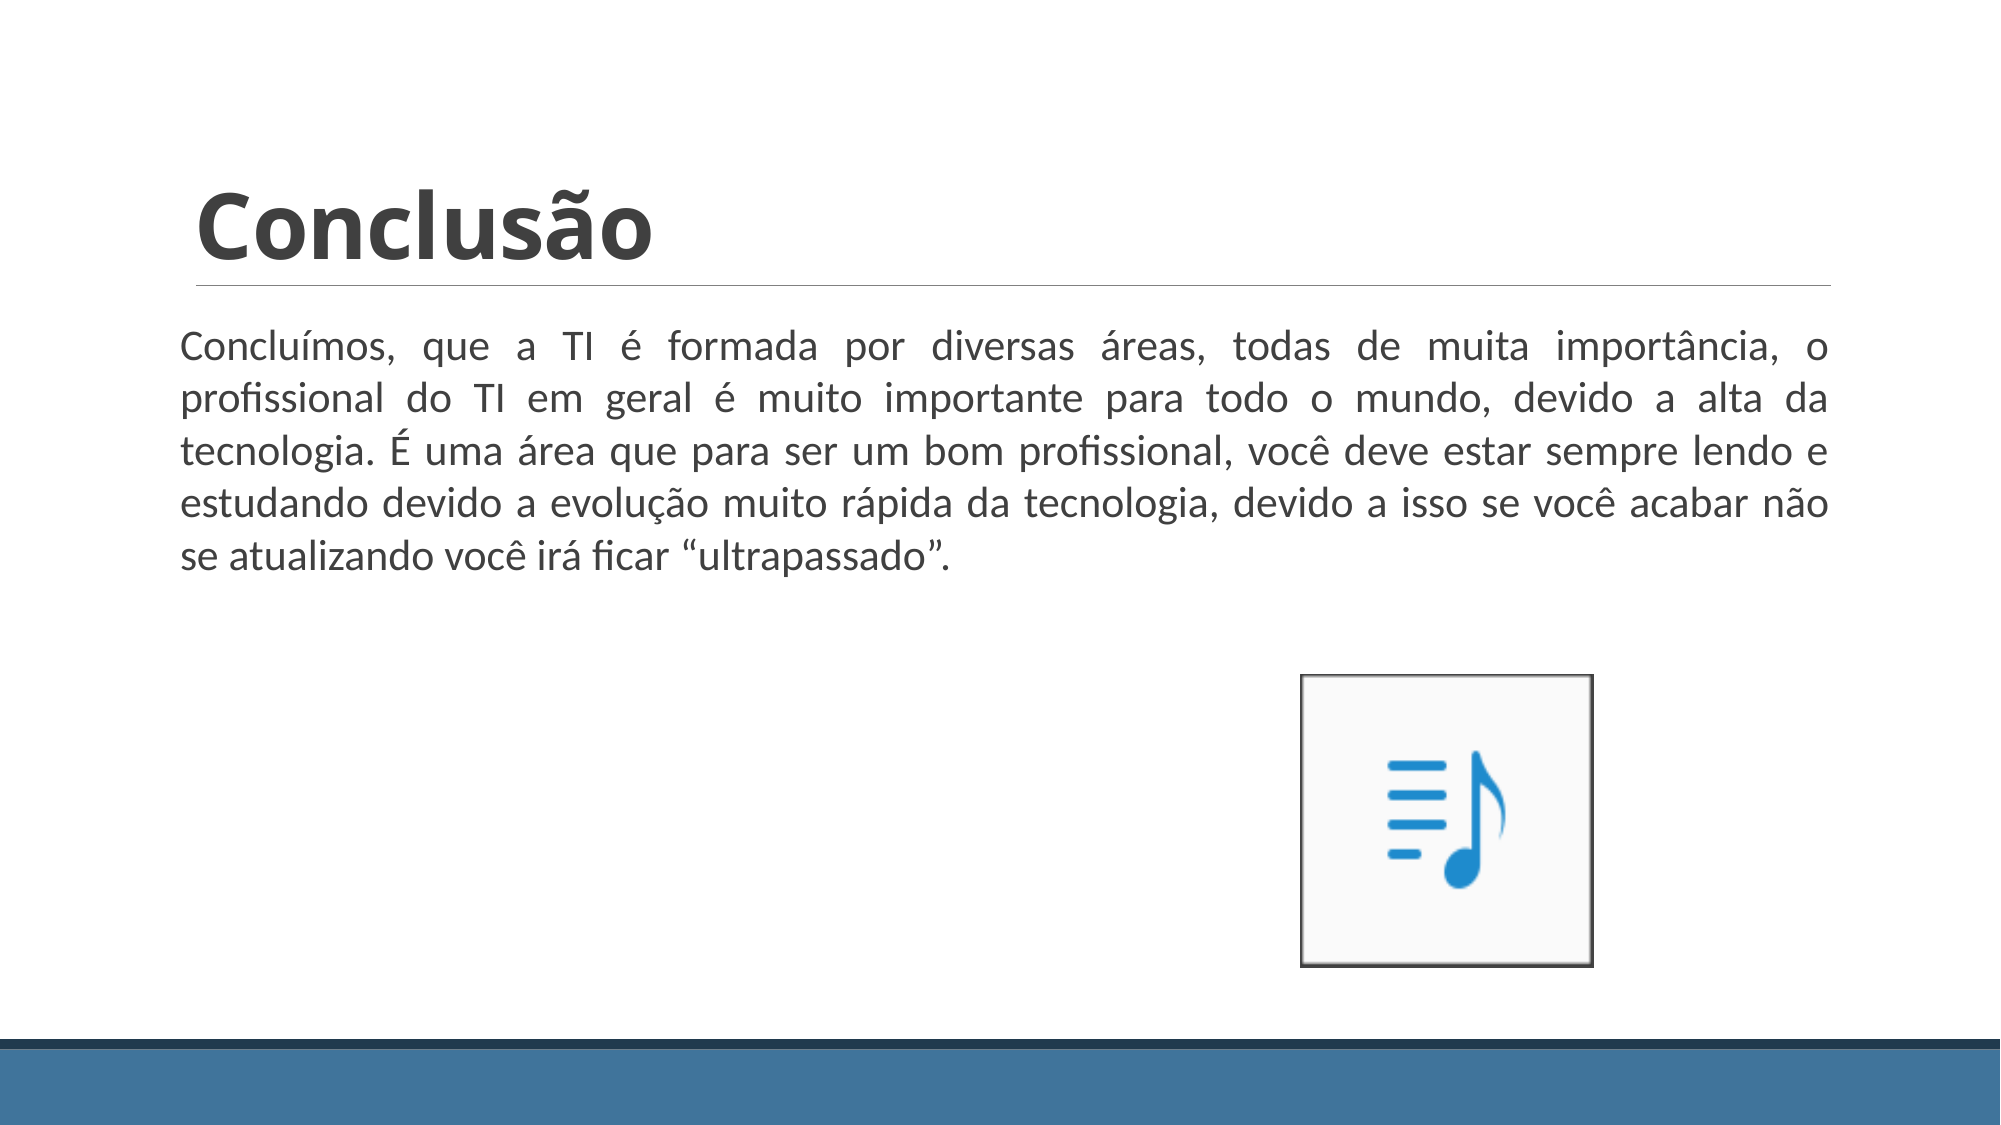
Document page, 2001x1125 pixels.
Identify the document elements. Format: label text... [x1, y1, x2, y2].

text_box Concluímos, que a TI é formada por diversas áreas, todas de muita importância, o profissional do TI em geral é muito importante para todo o mundo, devido a alta da tecnologia. É uma área que para ser um bom profissional, você deve estar sempre lendo e estudando devido a evolução muito rápida da tecnologia, devido a isso se você acabar não se atualizando você irá ficar “ultrapassado”. [180, 309, 1830, 1044]
text_box Conclusão [180, 47, 1830, 285]
text_box [1299, 673, 1595, 969]
